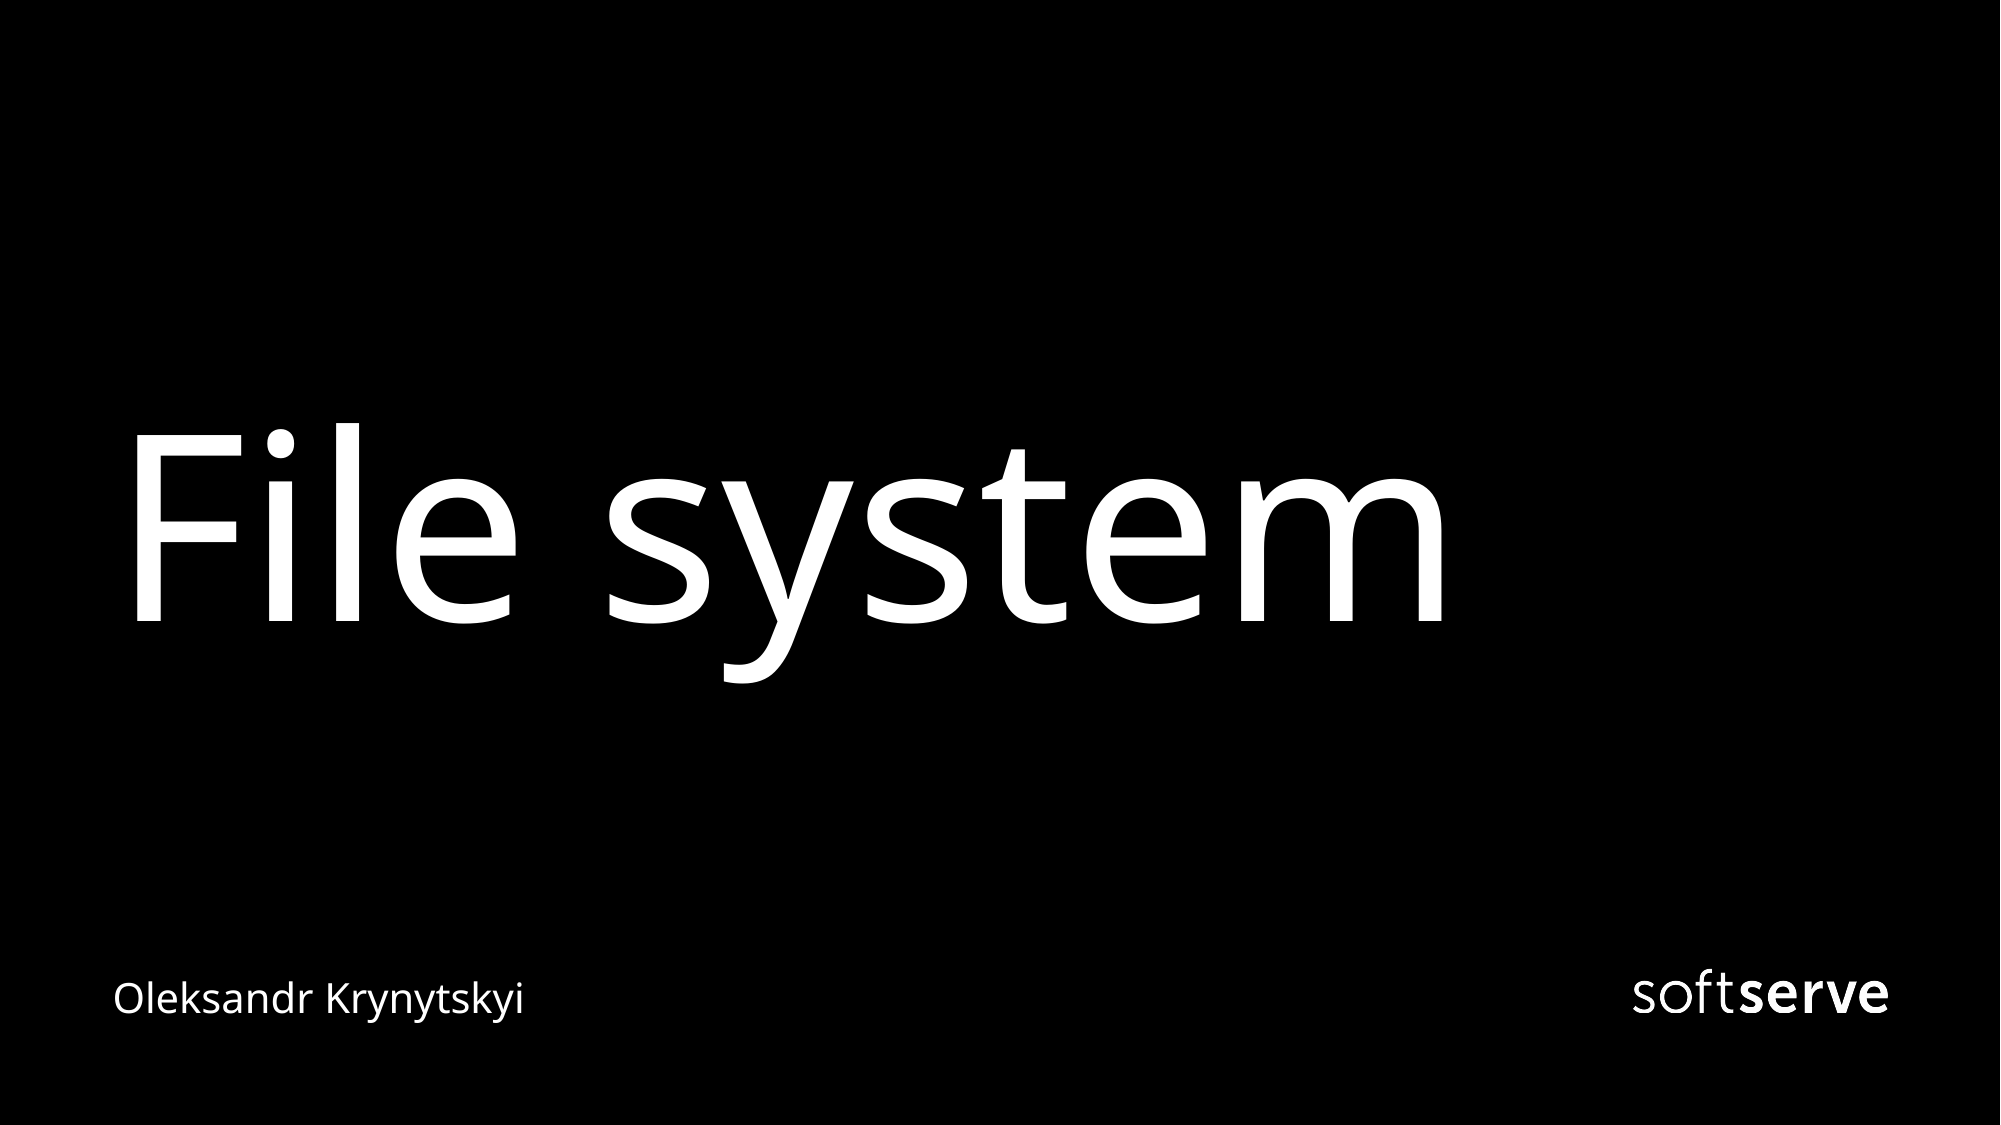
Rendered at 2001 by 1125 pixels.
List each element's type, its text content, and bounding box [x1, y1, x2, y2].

picture [1633, 968, 1888, 1013]
list Oleksandr Krynytskyi [112, 970, 682, 1019]
title File system [112, 393, 1888, 732]
